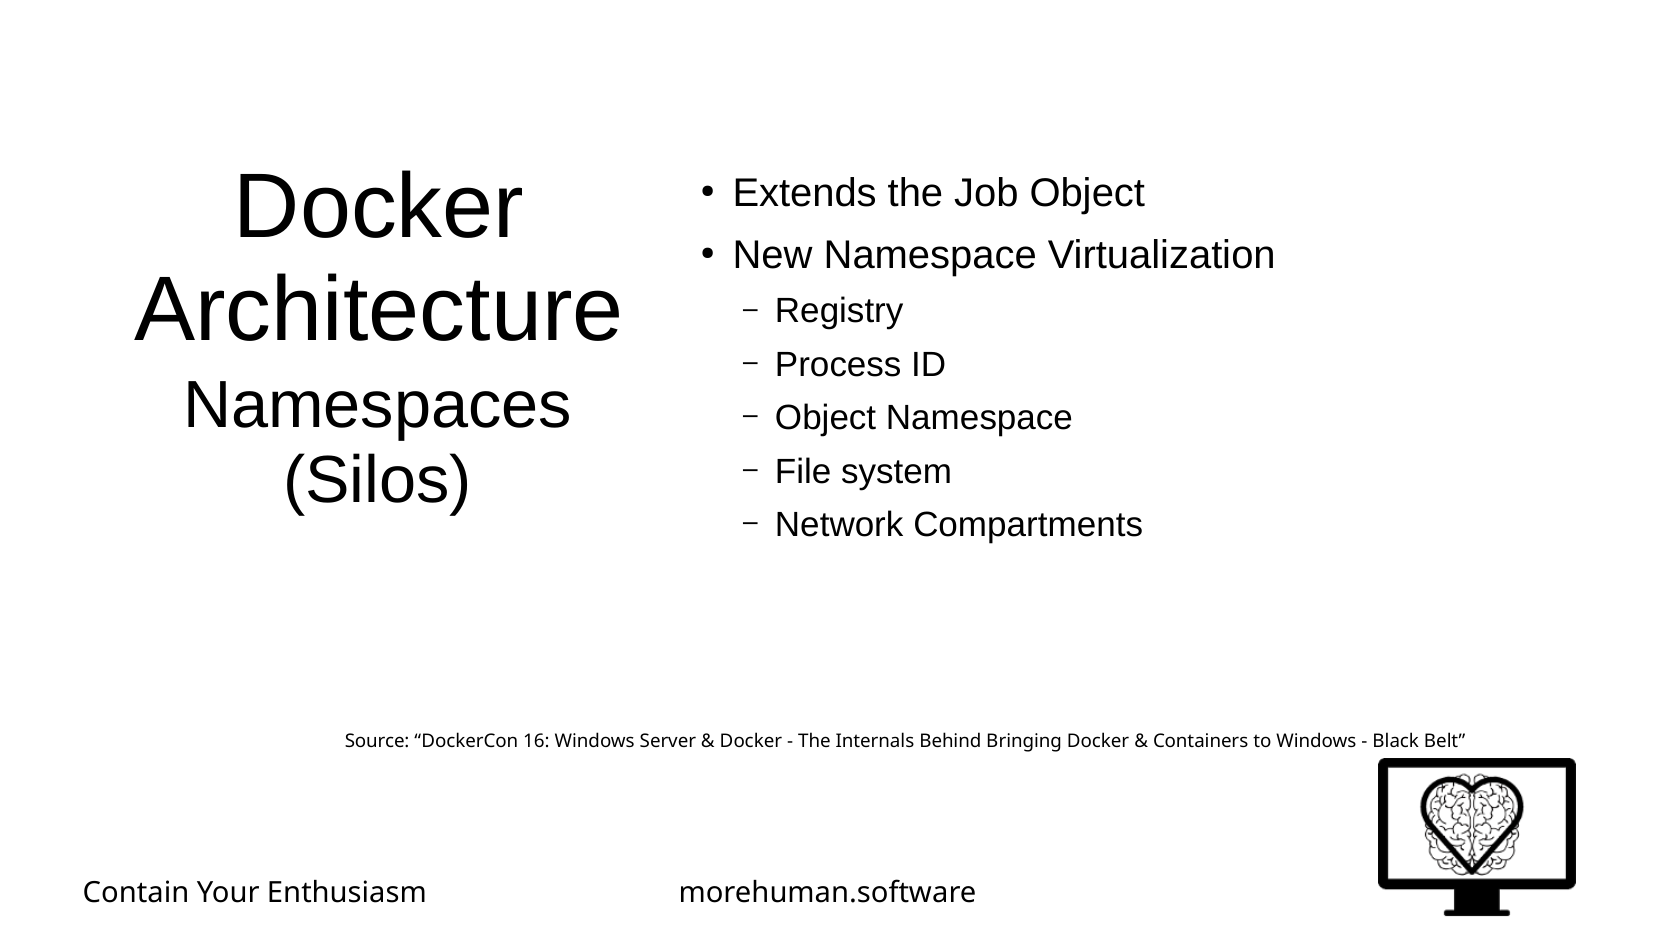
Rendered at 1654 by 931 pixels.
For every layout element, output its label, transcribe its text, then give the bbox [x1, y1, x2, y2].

text_box Source: “DockerCon 16: Windows Server & Docker - The Internals Behind Bringing Docker & Containers to Windows - Black Belt” [330, 720, 1569, 757]
list Extends the Job Object New Namespace Virtualization Registry Process ID Object Namespace File system Network Compartments [690, 169, 1572, 545]
picture [1378, 758, 1576, 925]
title Docker Architecture [83, 154, 676, 371]
text_box Namespaces (Silos) [81, 367, 674, 673]
